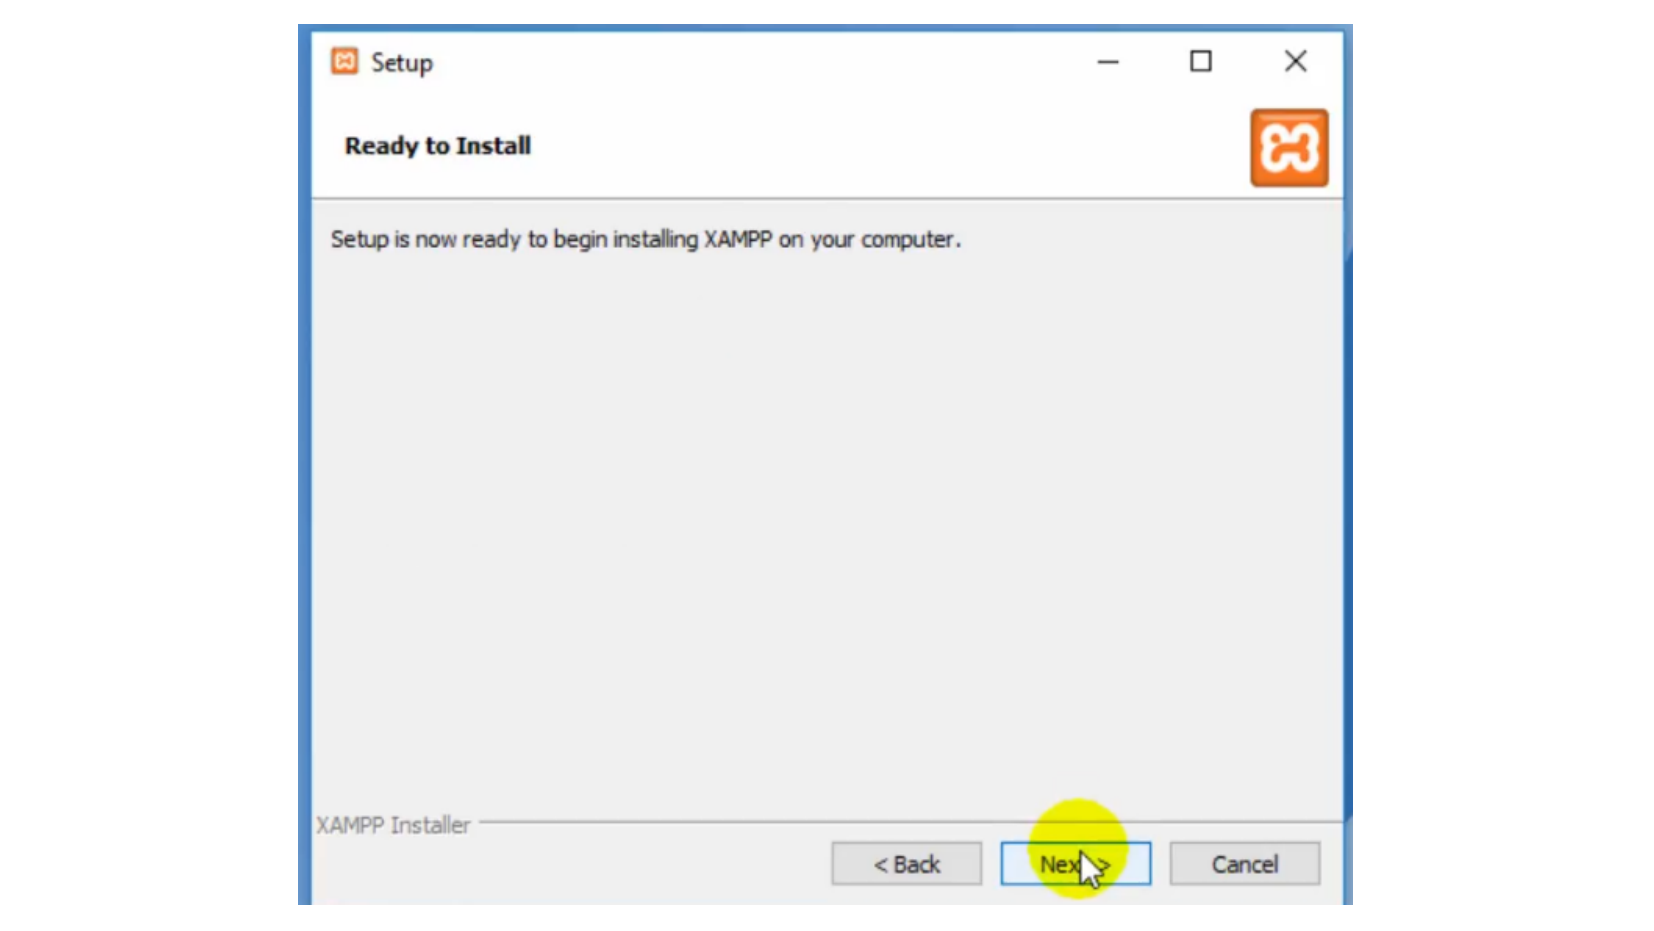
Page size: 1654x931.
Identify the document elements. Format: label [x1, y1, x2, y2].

picture [298, 24, 1353, 905]
